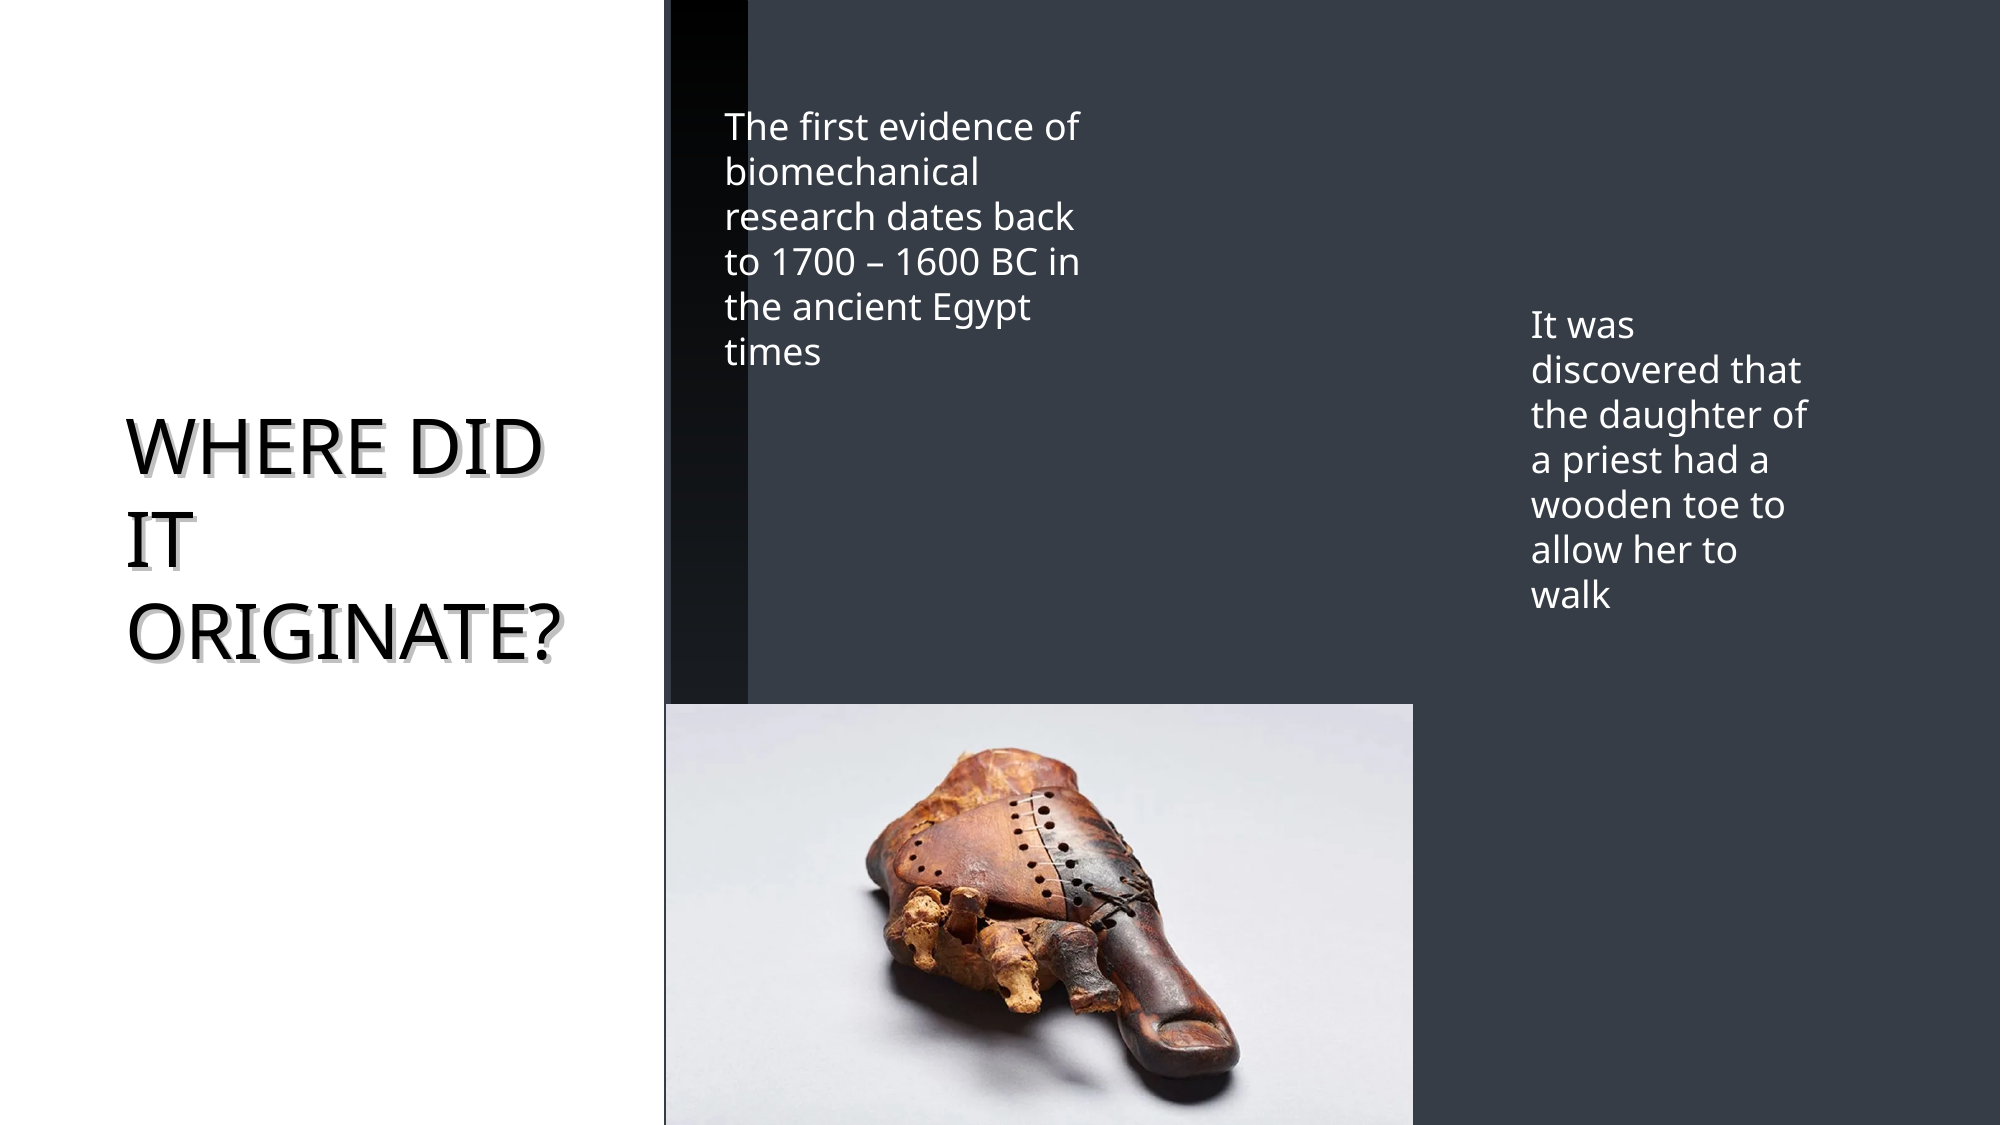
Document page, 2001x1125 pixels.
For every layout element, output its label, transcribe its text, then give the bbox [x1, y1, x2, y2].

title Where did it originate? [109, 234, 607, 838]
text_box The first evidence of biomechanical research dates back to 1700 – 1600 BC in the ancient Egypt times [709, 95, 1133, 383]
picture [666, 705, 1413, 1125]
text_box [671, 0, 2000, 1125]
text_box It was discovered that the daughter of a priest had a wooden toe to allow her to walk [1515, 293, 1840, 627]
